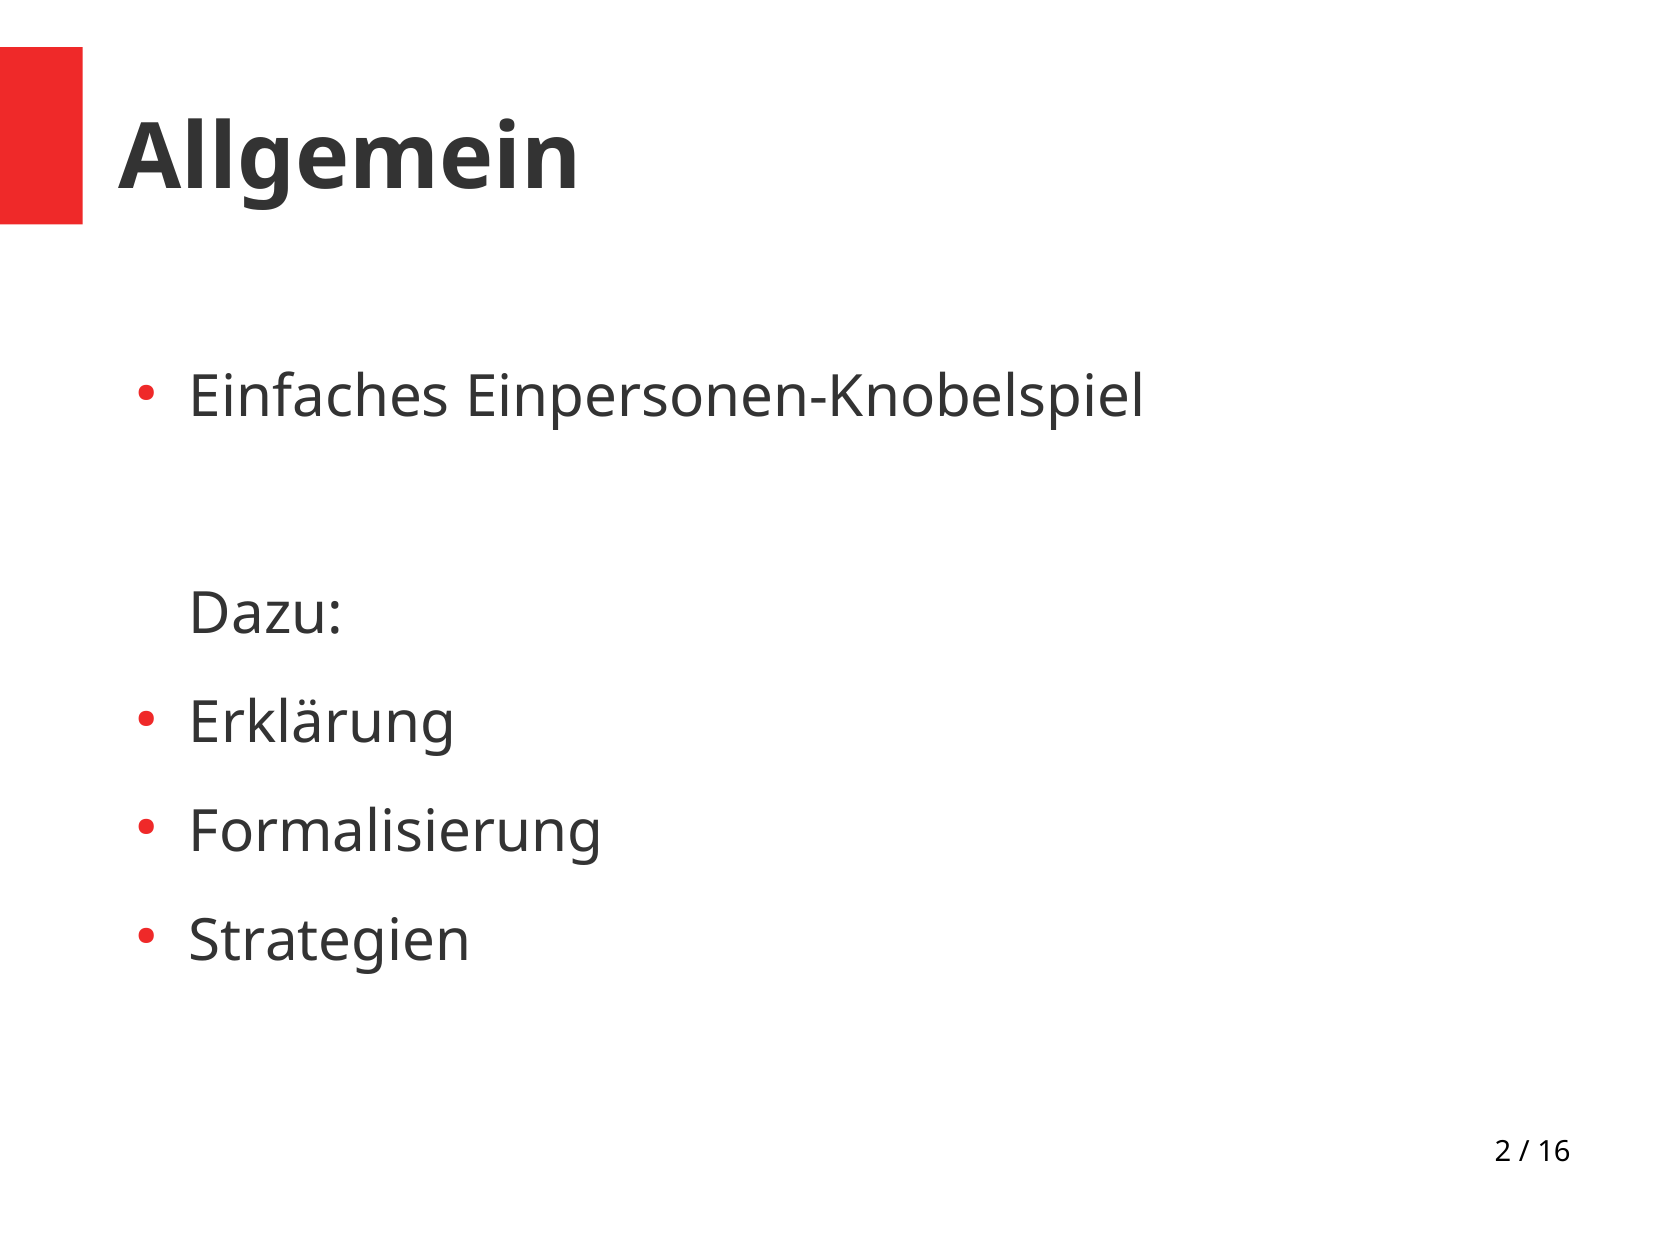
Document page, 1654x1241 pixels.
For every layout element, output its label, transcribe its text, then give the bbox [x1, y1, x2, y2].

list Einfaches Einpersonen-Knobelspiel Dazu: Erklärung Formalisierung Strategien [118, 354, 1536, 1074]
title Allgemein [118, 49, 1571, 257]
